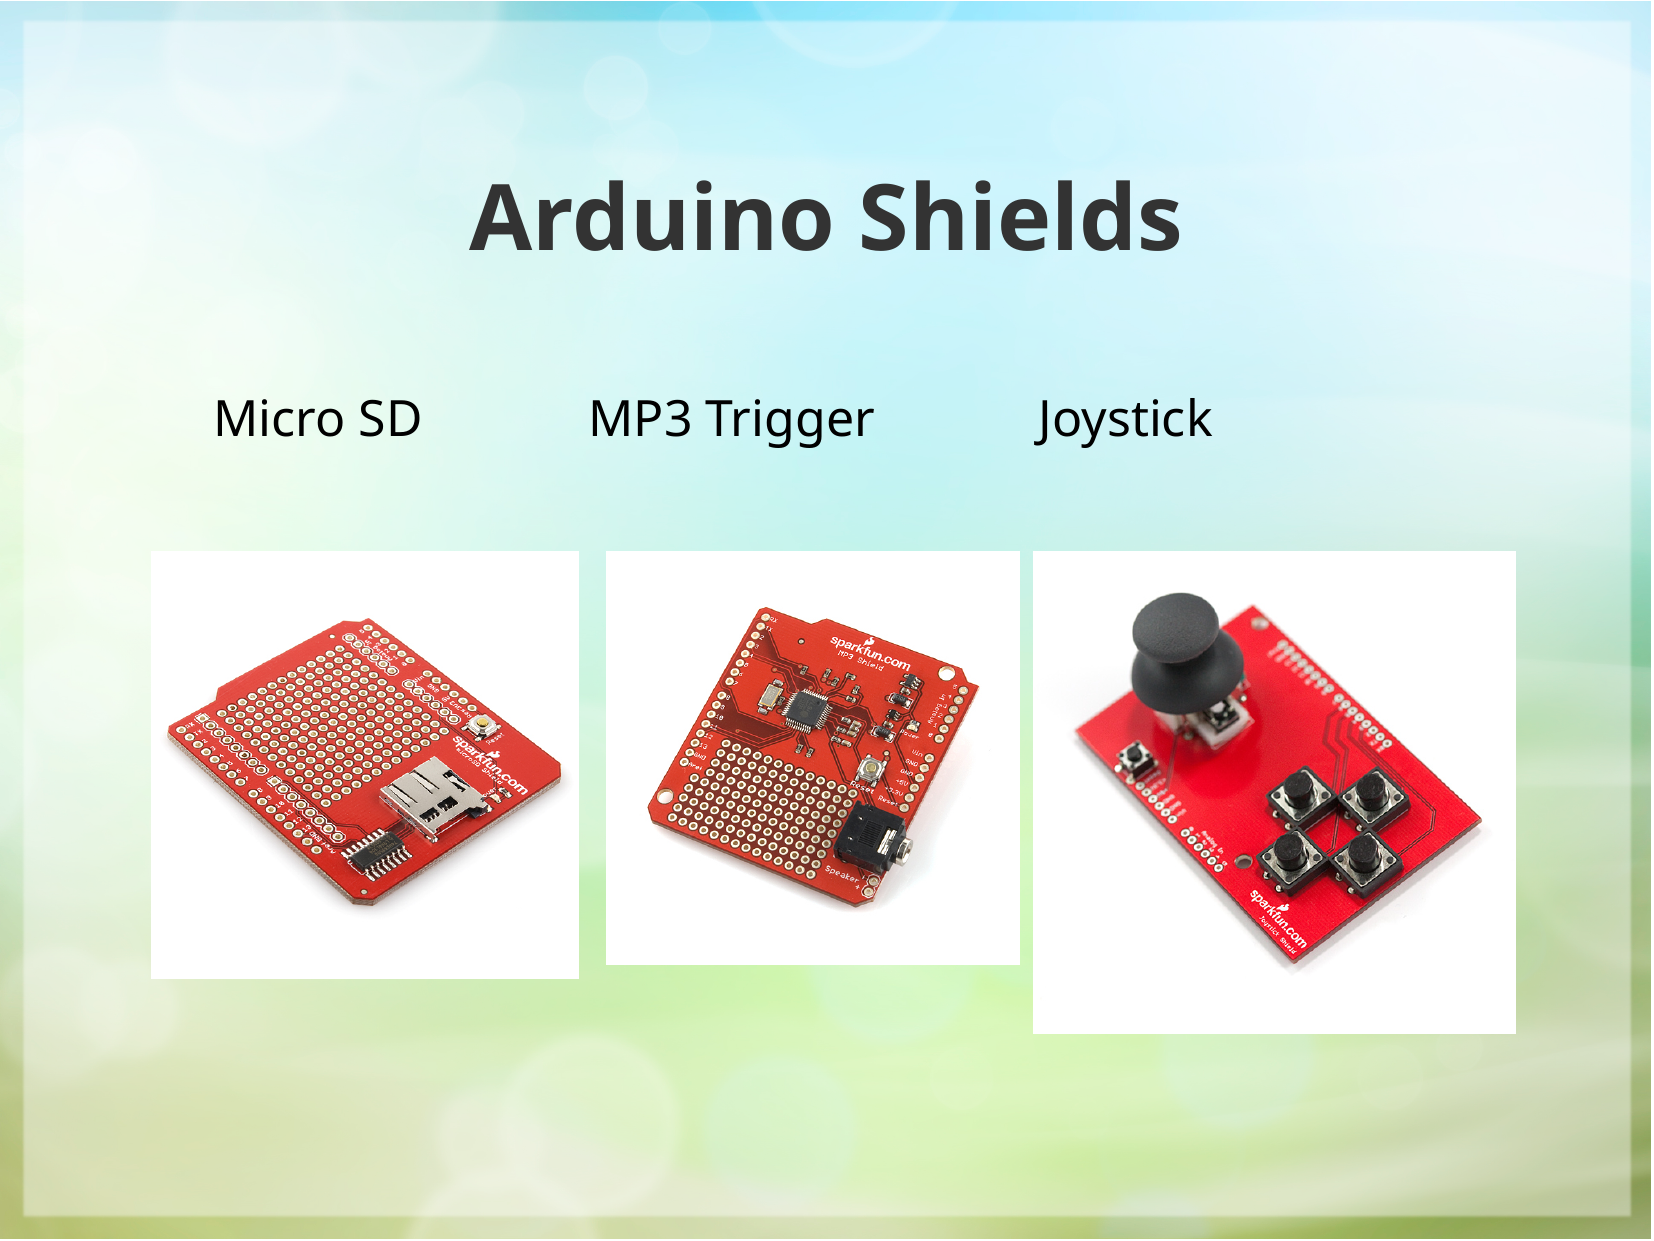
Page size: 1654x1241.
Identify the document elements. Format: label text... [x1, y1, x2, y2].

title Arduino Shields [123, 110, 1529, 303]
picture [0, 1, 1651, 1239]
list Micro SD MP3 Trigger Joystick [123, 303, 1529, 1048]
